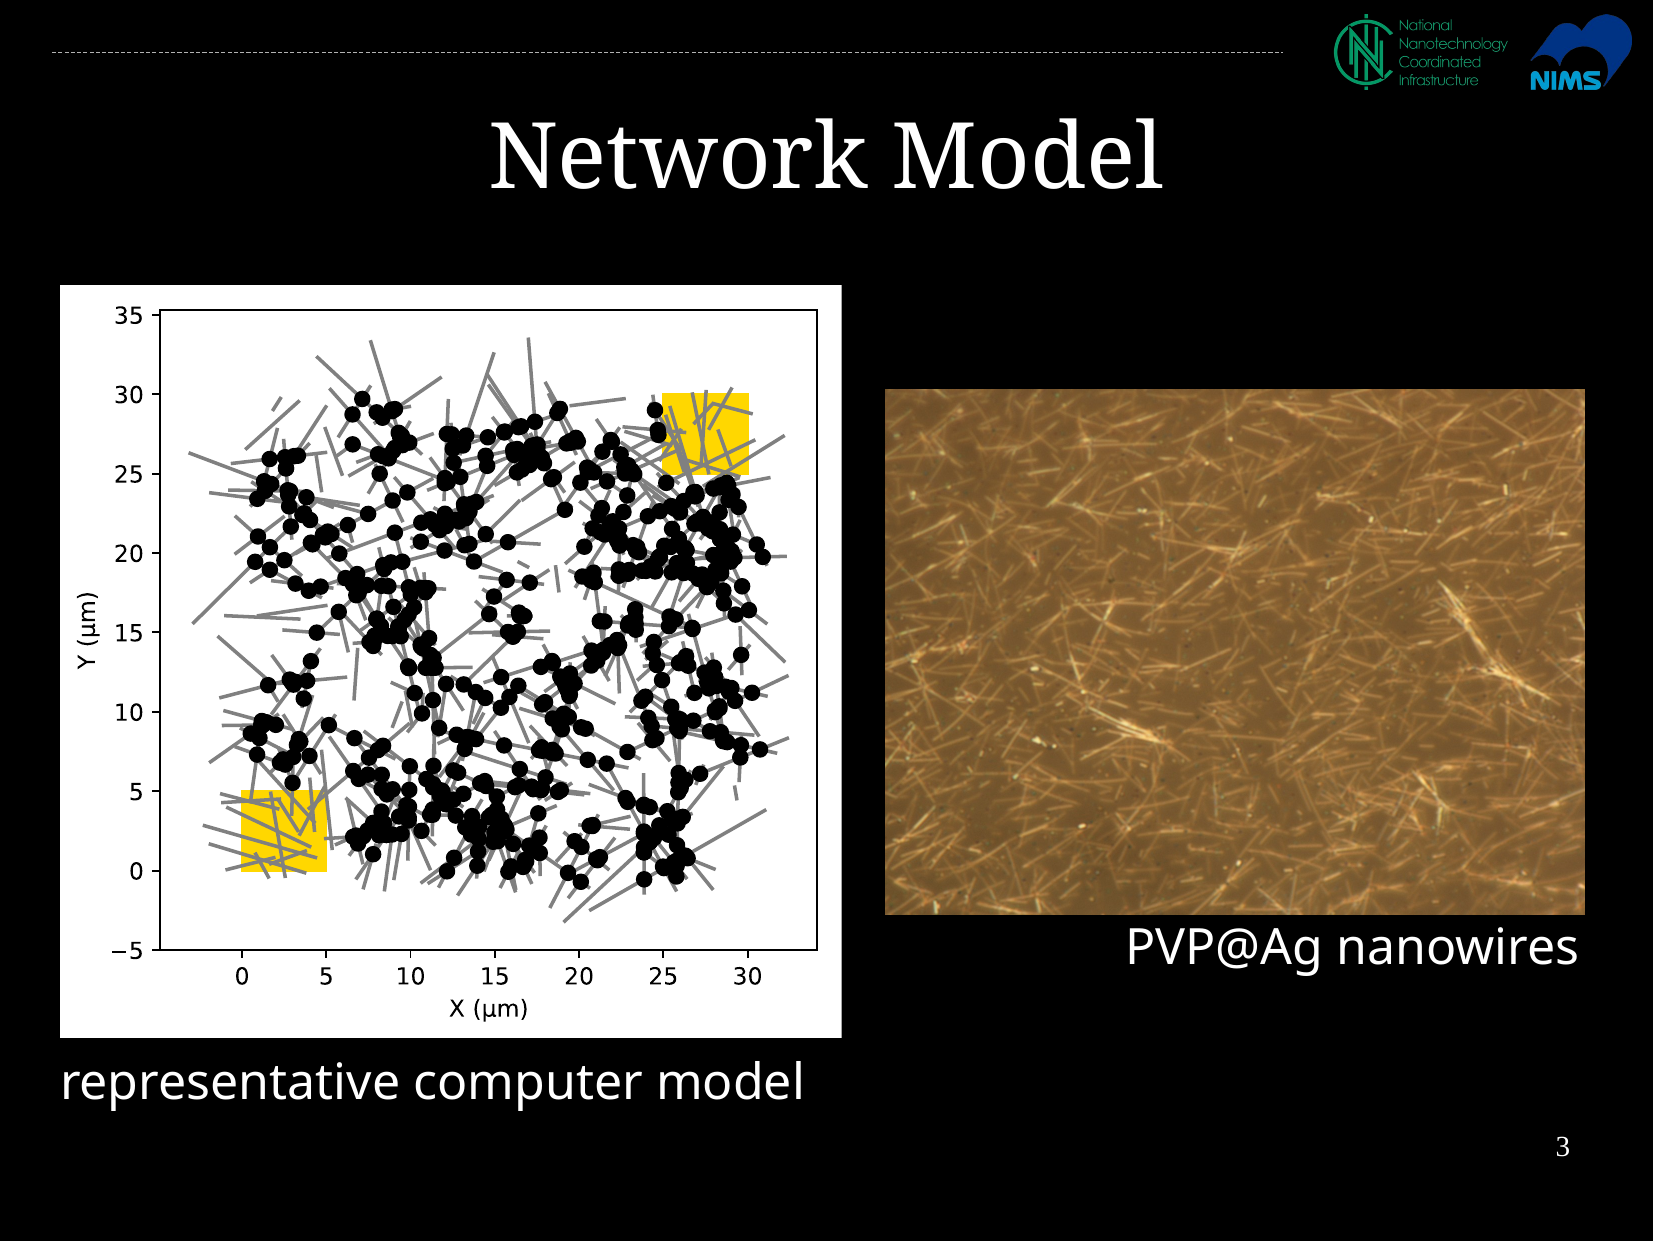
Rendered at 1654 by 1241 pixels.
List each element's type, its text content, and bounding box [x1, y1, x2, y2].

title Network Model [82, 49, 1571, 257]
picture [1333, 14, 1508, 90]
text_box PVP@Ag nanowires [1125, 900, 1591, 991]
text_box representative computer model [60, 1011, 811, 1149]
picture [885, 389, 1585, 915]
picture [1536, 81, 1542, 90]
picture [1530, 14, 1632, 90]
picture [60, 285, 842, 1039]
